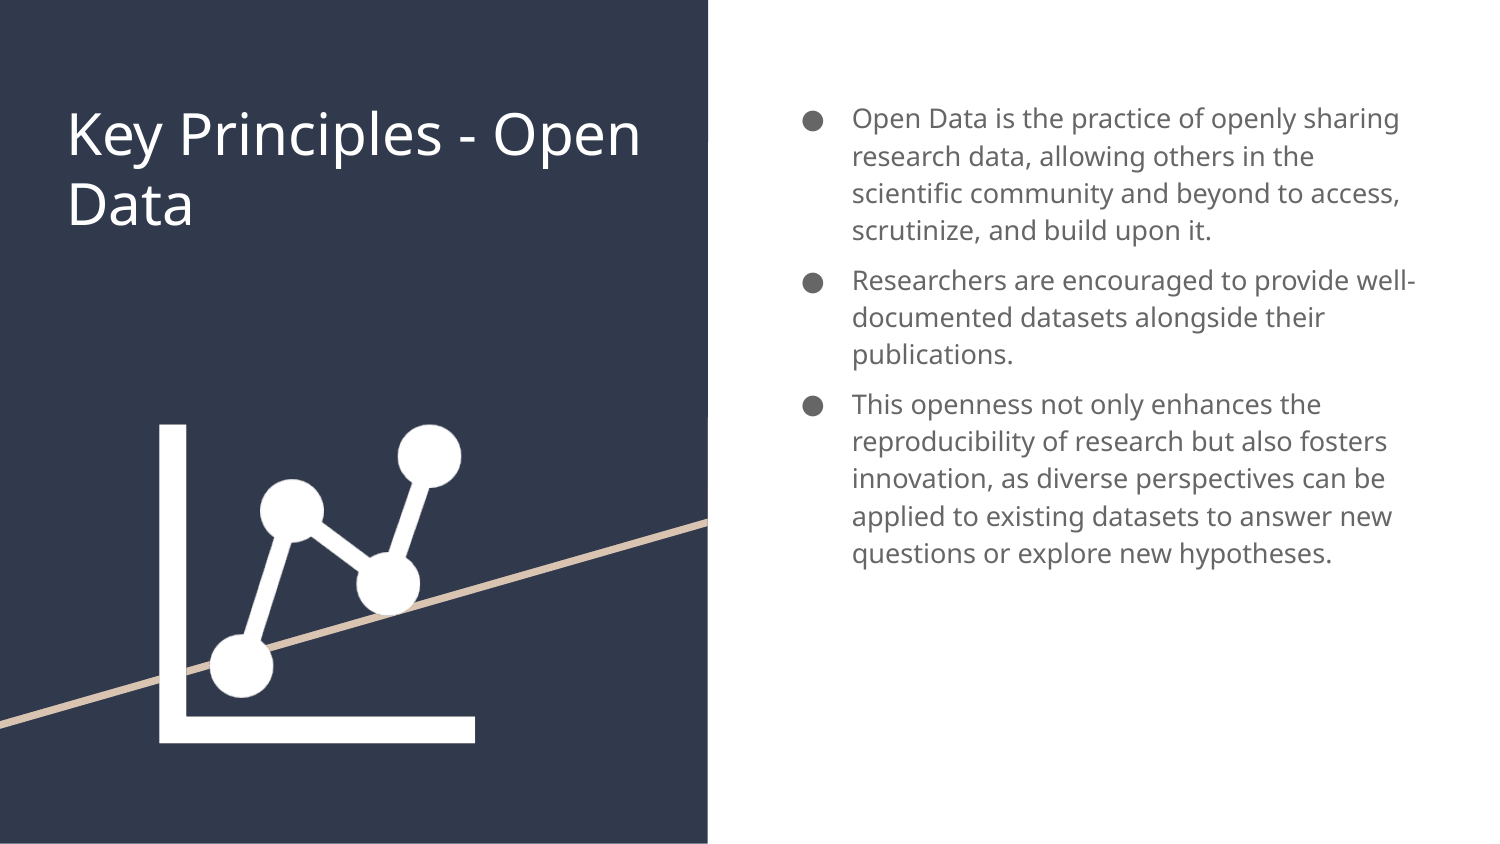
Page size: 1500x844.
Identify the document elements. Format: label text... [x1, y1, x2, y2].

title Key Principles - Open Data [51, 82, 660, 494]
text_box Open Data is the practice of openly sharing research data, allowing others in the scientific community and beyond to access, scrutinize, and build upon it. Researchers are encouraged to provide well-documented datasets alongside their publications. This openness not only enhances the reproducibility of research but also fosters innovation, as diverse perspectives can be applied to existing datasets to answer new questions or explore new hypotheses. [761, 82, 1446, 755]
picture [95, 365, 535, 803]
